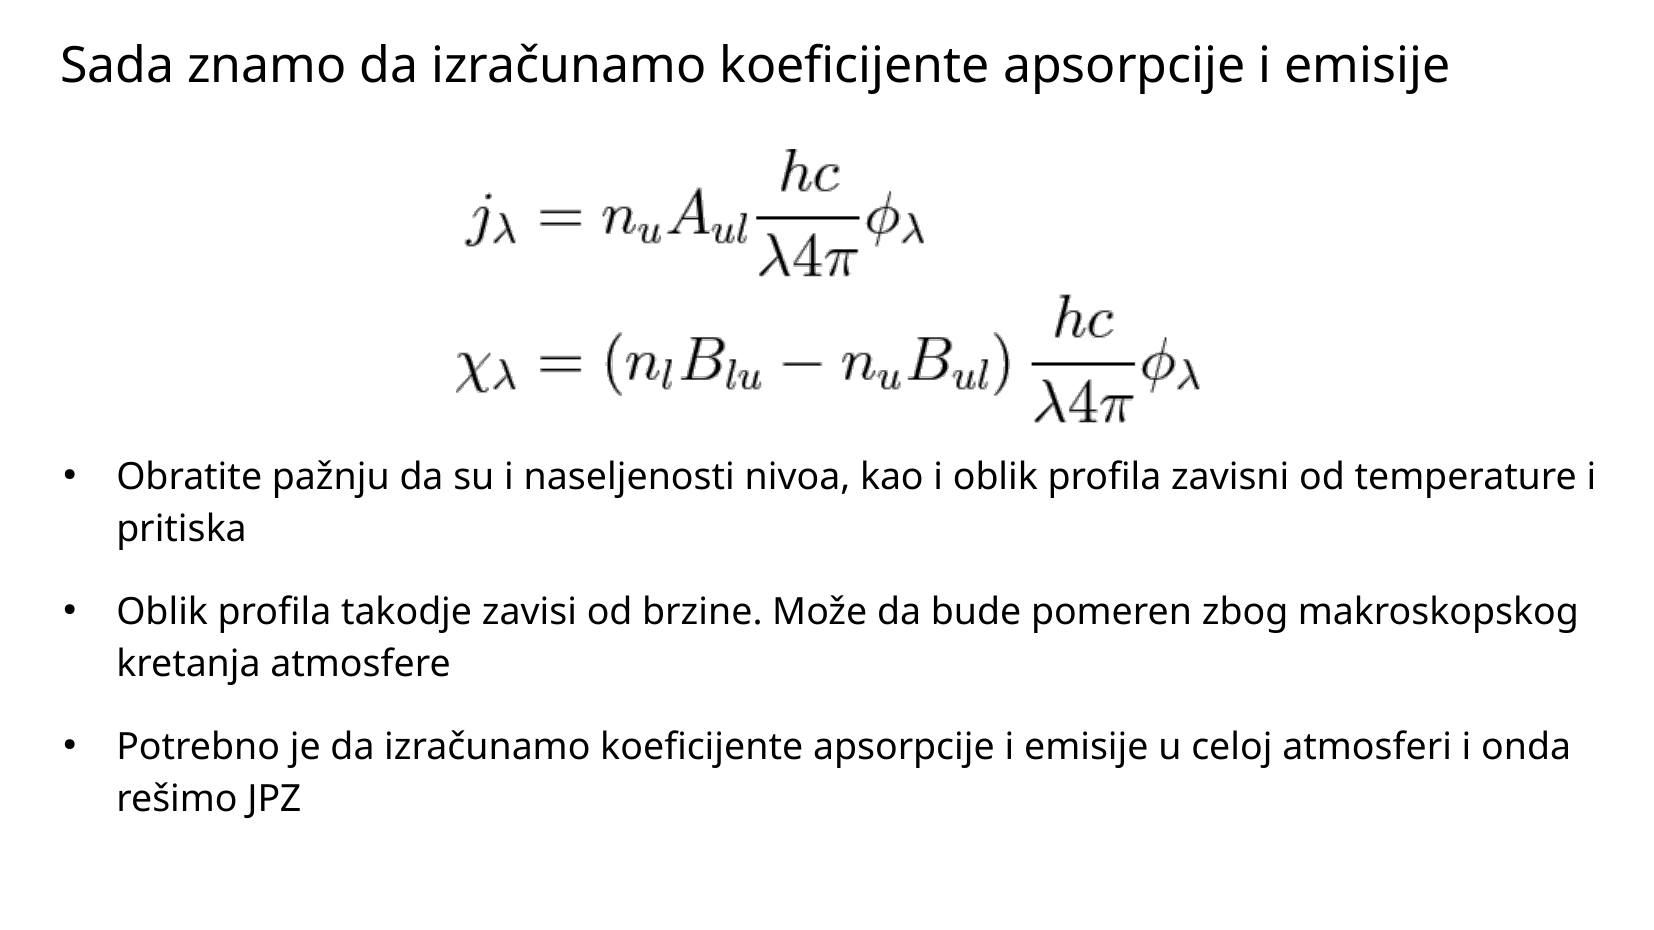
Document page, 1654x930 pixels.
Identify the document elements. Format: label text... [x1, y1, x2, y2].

title Sada znamo da izračunamo koeficijente apsorpcije i emisije [59, 13, 1648, 113]
picture [456, 149, 1201, 424]
list Obratite pažnju da su i naseljenosti nivoa, kao i oblik profila zavisni od temperature i pritiska Oblik profila takodje zavisi od brzine. Može da bude pomeren zbog makroskopskog kretanja atmosfere Potrebno je da izračunamo koeficijente apsorpcije i emisije u celoj atmosferi i onda rešimo JPZ [45, 449, 1635, 880]
